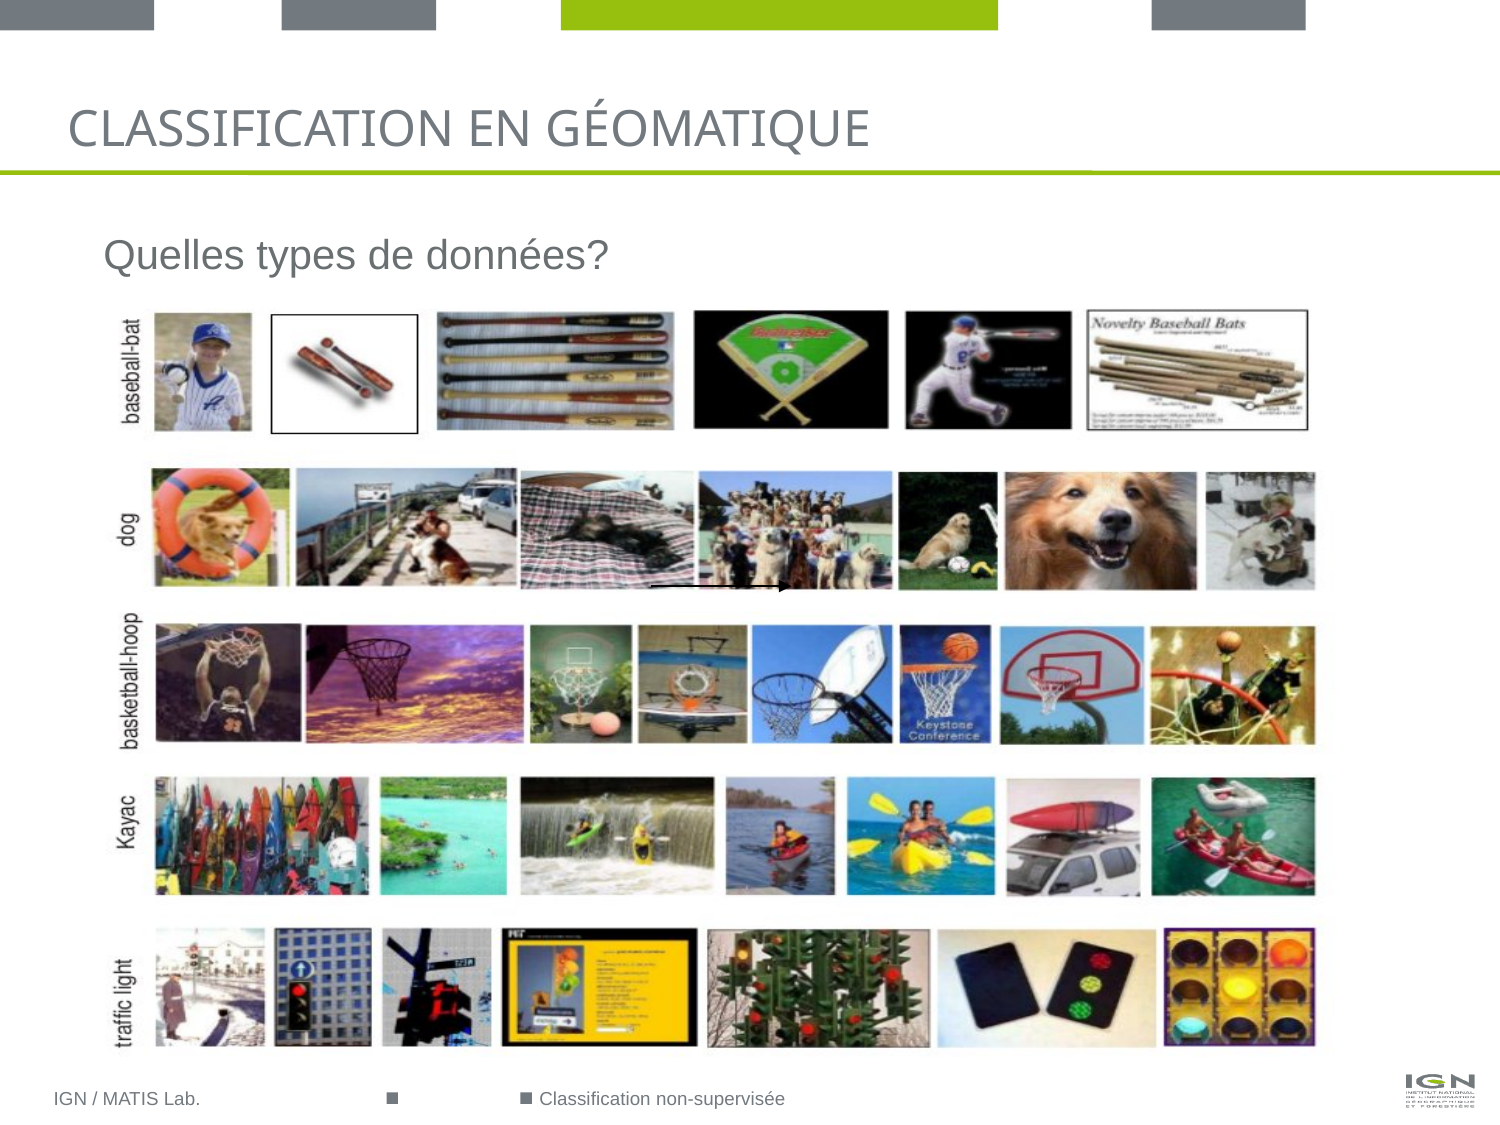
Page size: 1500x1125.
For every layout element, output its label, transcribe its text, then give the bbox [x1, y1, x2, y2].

text_box Classification non-supervisée [524, 1067, 875, 1125]
picture [94, 289, 1335, 1063]
text_box CLASSIFICATION EN GÉOMATIQUE [53, 80, 1425, 173]
text_box Quelles types de données? [53, 220, 1425, 284]
picture [1404, 1074, 1475, 1108]
text_box IGN / MATIS Lab. [39, 1067, 360, 1125]
